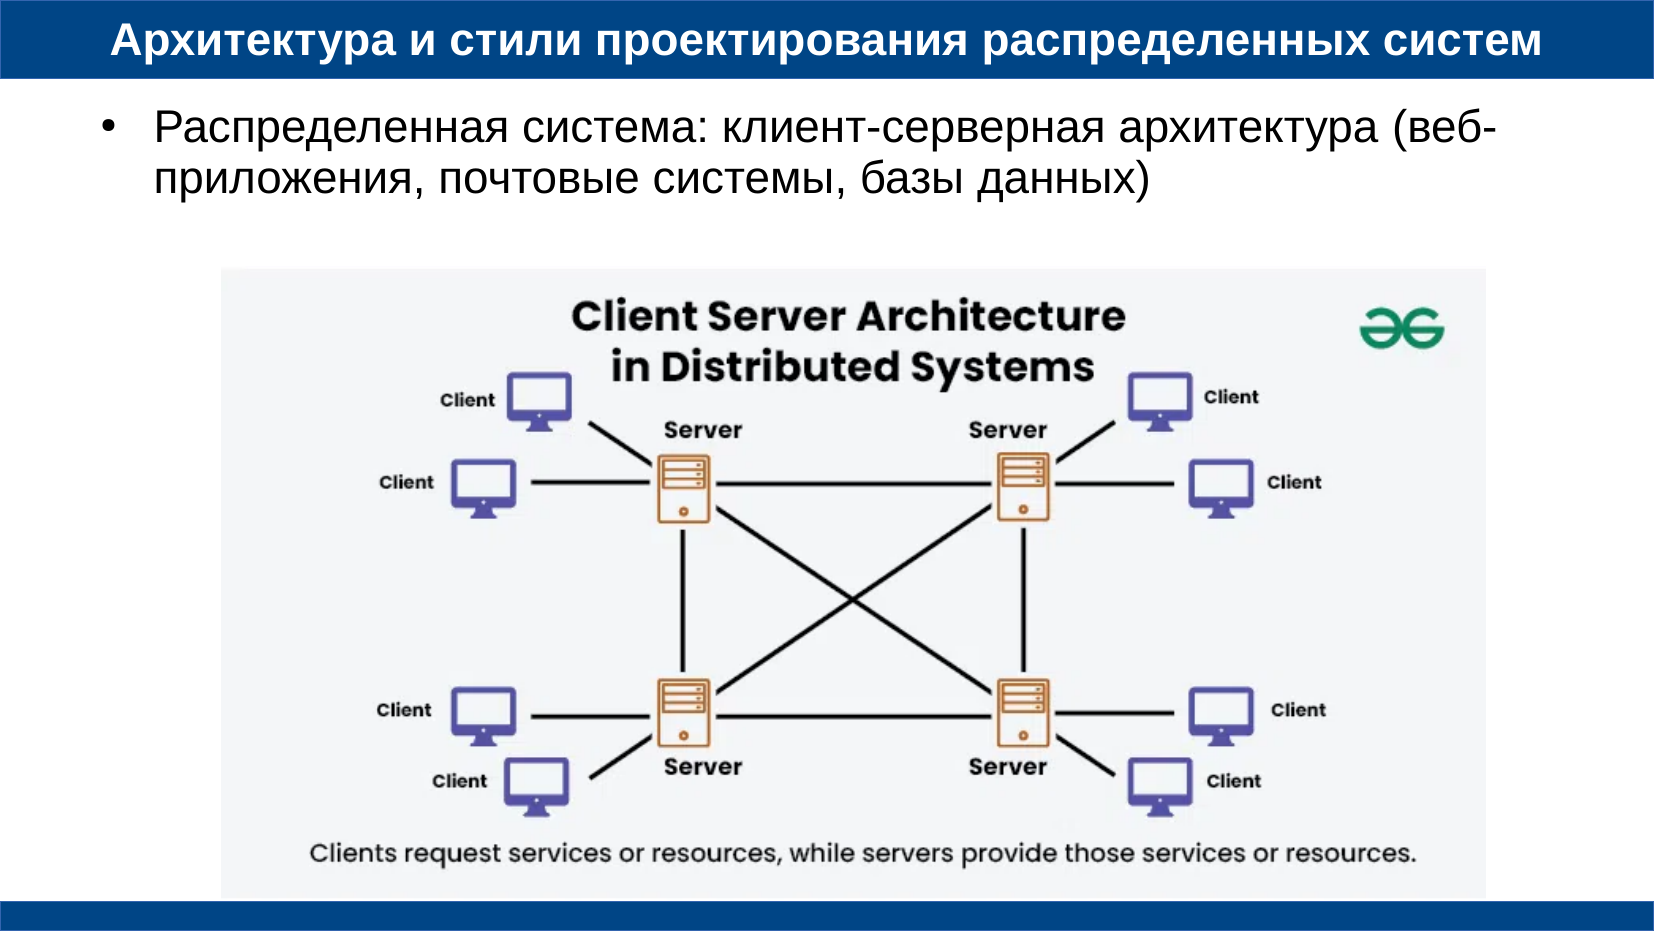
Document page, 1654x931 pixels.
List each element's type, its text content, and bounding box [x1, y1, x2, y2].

title Архитектура и стили проектирования распределенных систем [0, 0, 1654, 79]
picture [221, 266, 1486, 901]
list Распределенная система: клиент-серверная архитектура (веб-приложения, почтовые системы, базы данных) [82, 101, 1571, 359]
